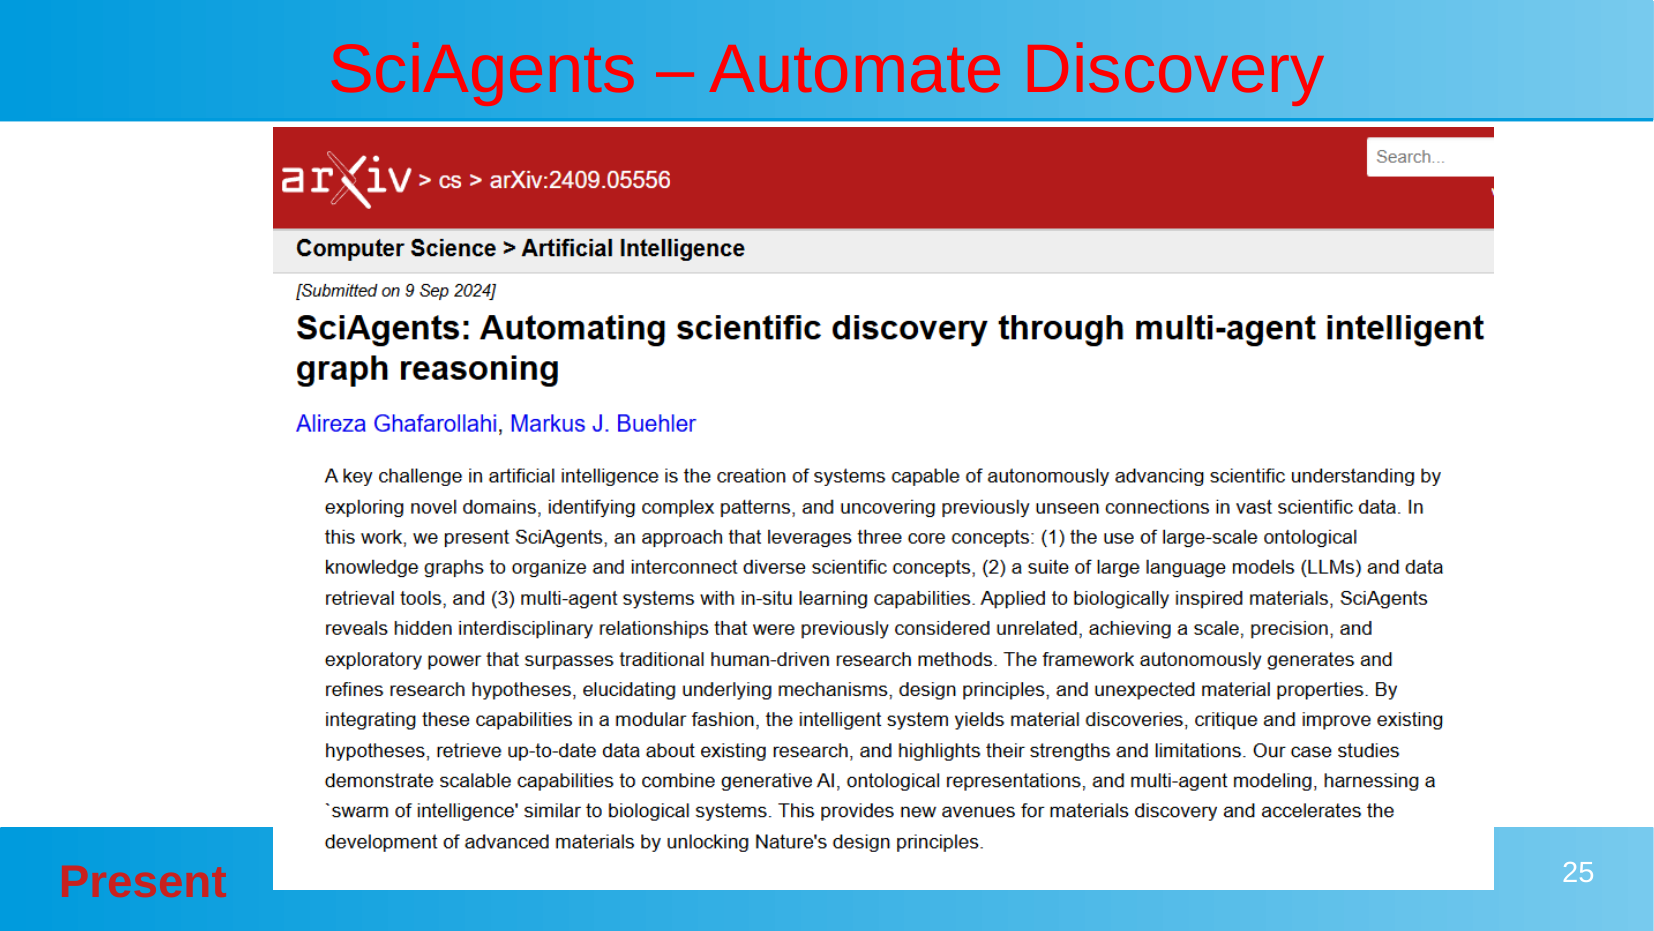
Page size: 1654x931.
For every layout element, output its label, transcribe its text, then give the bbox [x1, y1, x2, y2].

picture [273, 127, 1494, 890]
title SciAgents – Automate Discovery [59, 29, 1595, 108]
